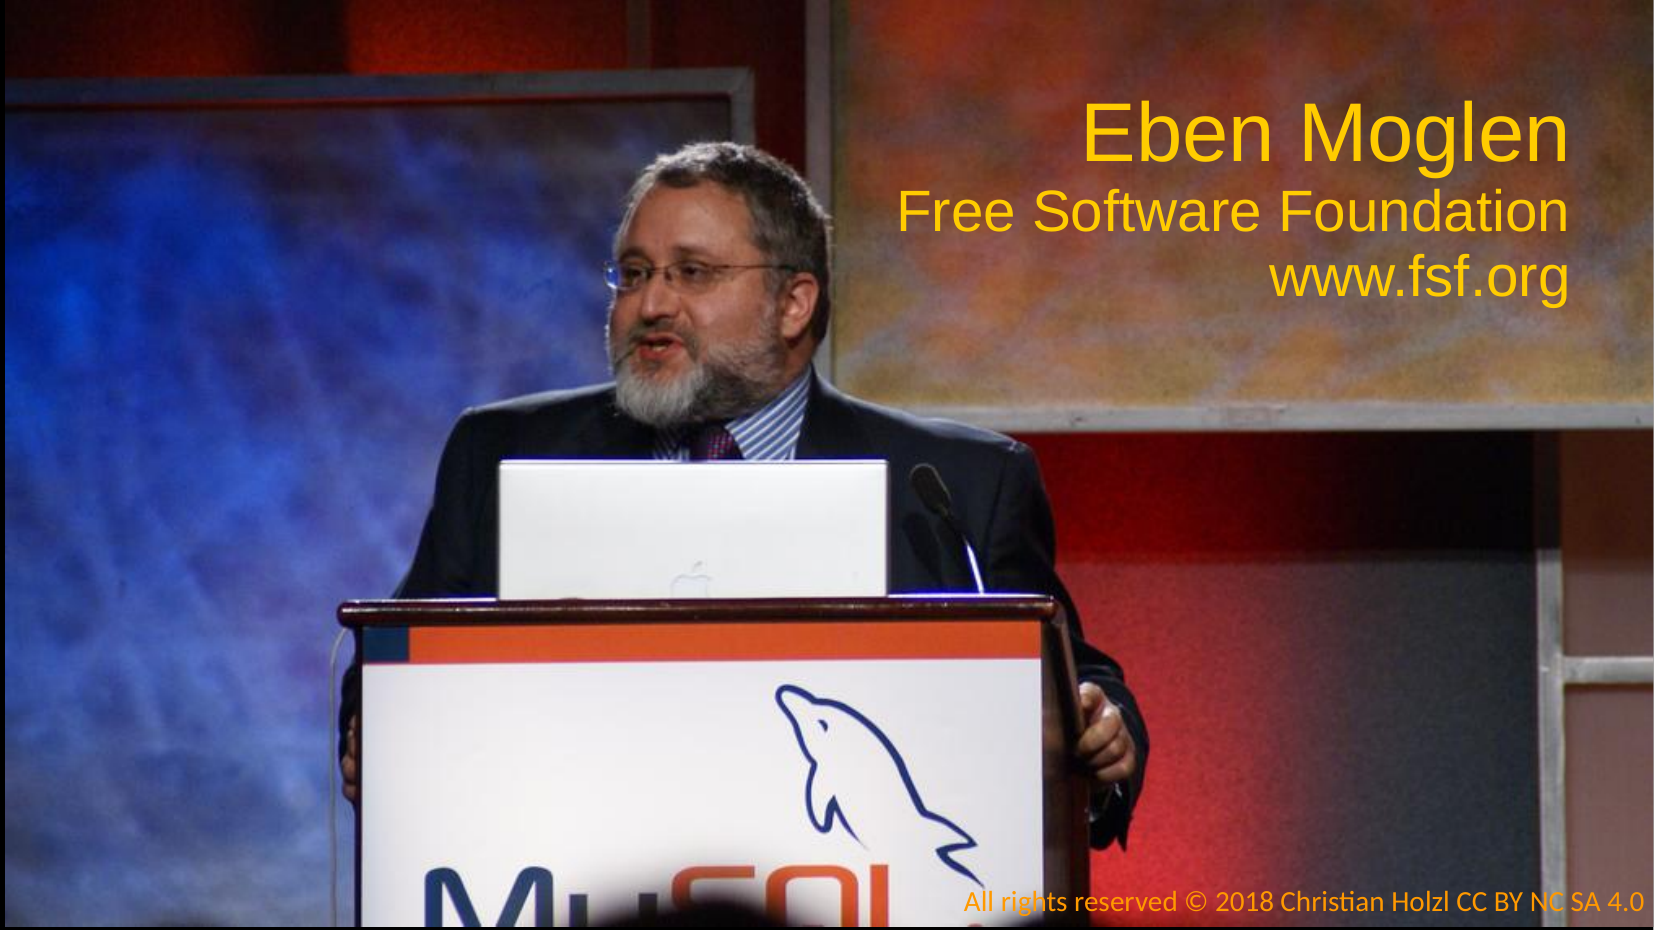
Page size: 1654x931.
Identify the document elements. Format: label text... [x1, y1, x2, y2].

title Eben Moglen Free Software Foundation www.fsf.org [82, 0, 1571, 496]
text_box All rights reserved © 2018 Christian Holzl CC BY NC SA 4.0 [945, 885, 1645, 924]
picture [5, 0, 1654, 927]
